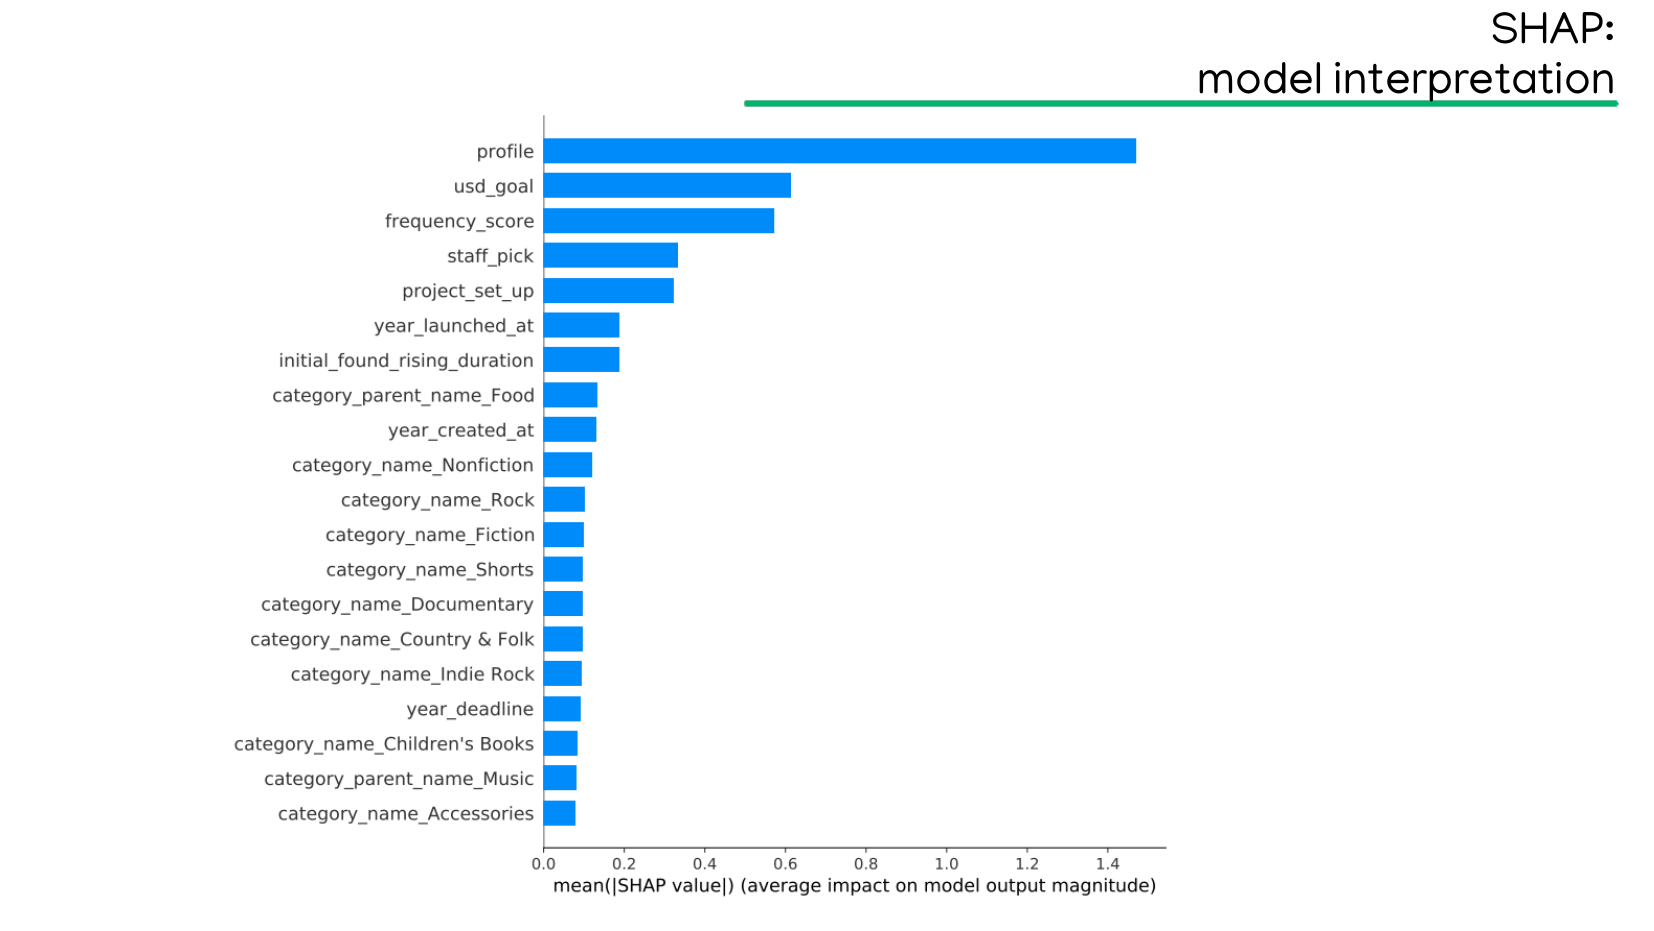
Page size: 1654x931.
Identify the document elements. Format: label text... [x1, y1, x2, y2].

text_box SHAP: model interpretation [738, 2, 1631, 168]
picture [224, 106, 1176, 906]
